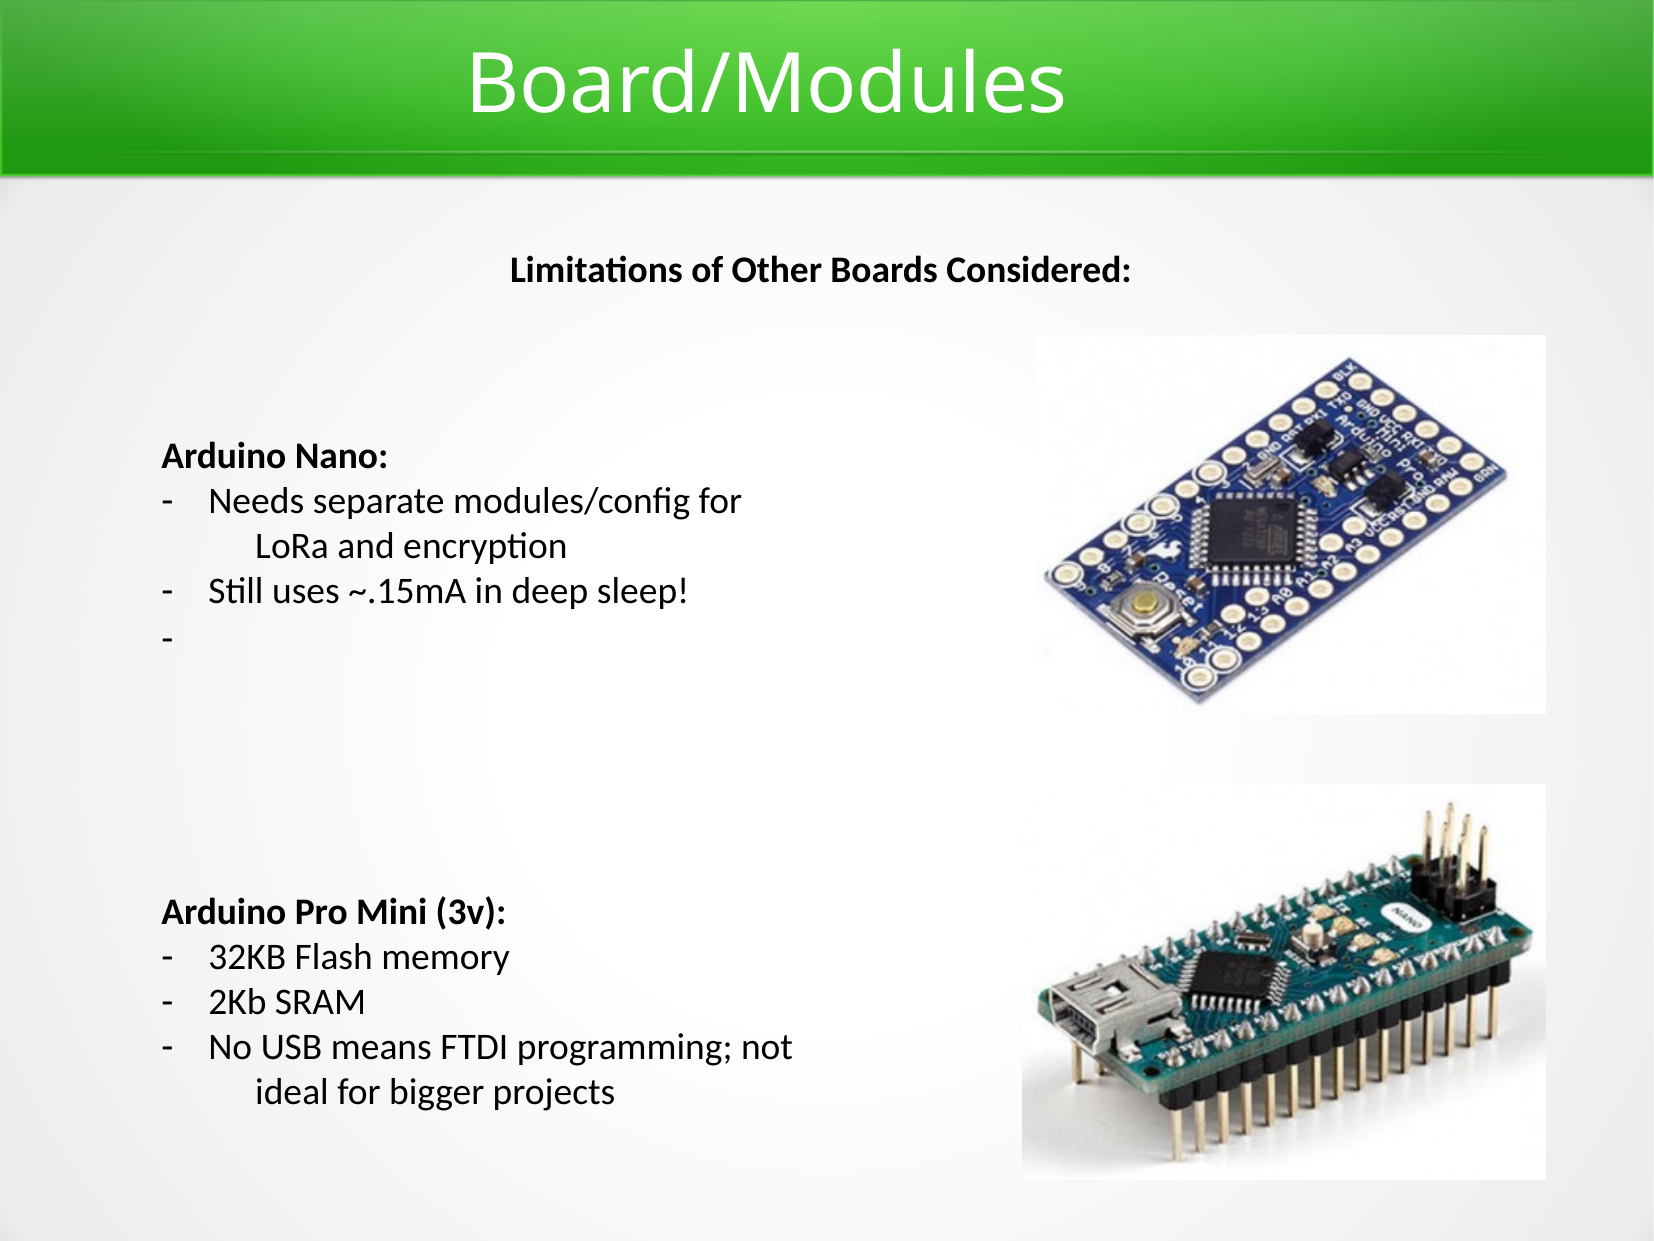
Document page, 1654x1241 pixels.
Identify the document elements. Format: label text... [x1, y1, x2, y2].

picture [0, 0, 1654, 1241]
text_box Board/Modules [450, 21, 1285, 151]
text_box Arduino Nano: Needs separate modules/config for LoRa and encryption Still uses ~.15mA in deep sleep! Arduino Pro Mini (3v): 32KB Flash memory 2Kb SRAM No USB means FTDI programming; not ideal for bigger projects [146, 423, 811, 1241]
text_box Limitations of Other Boards Considered: [495, 237, 1159, 343]
